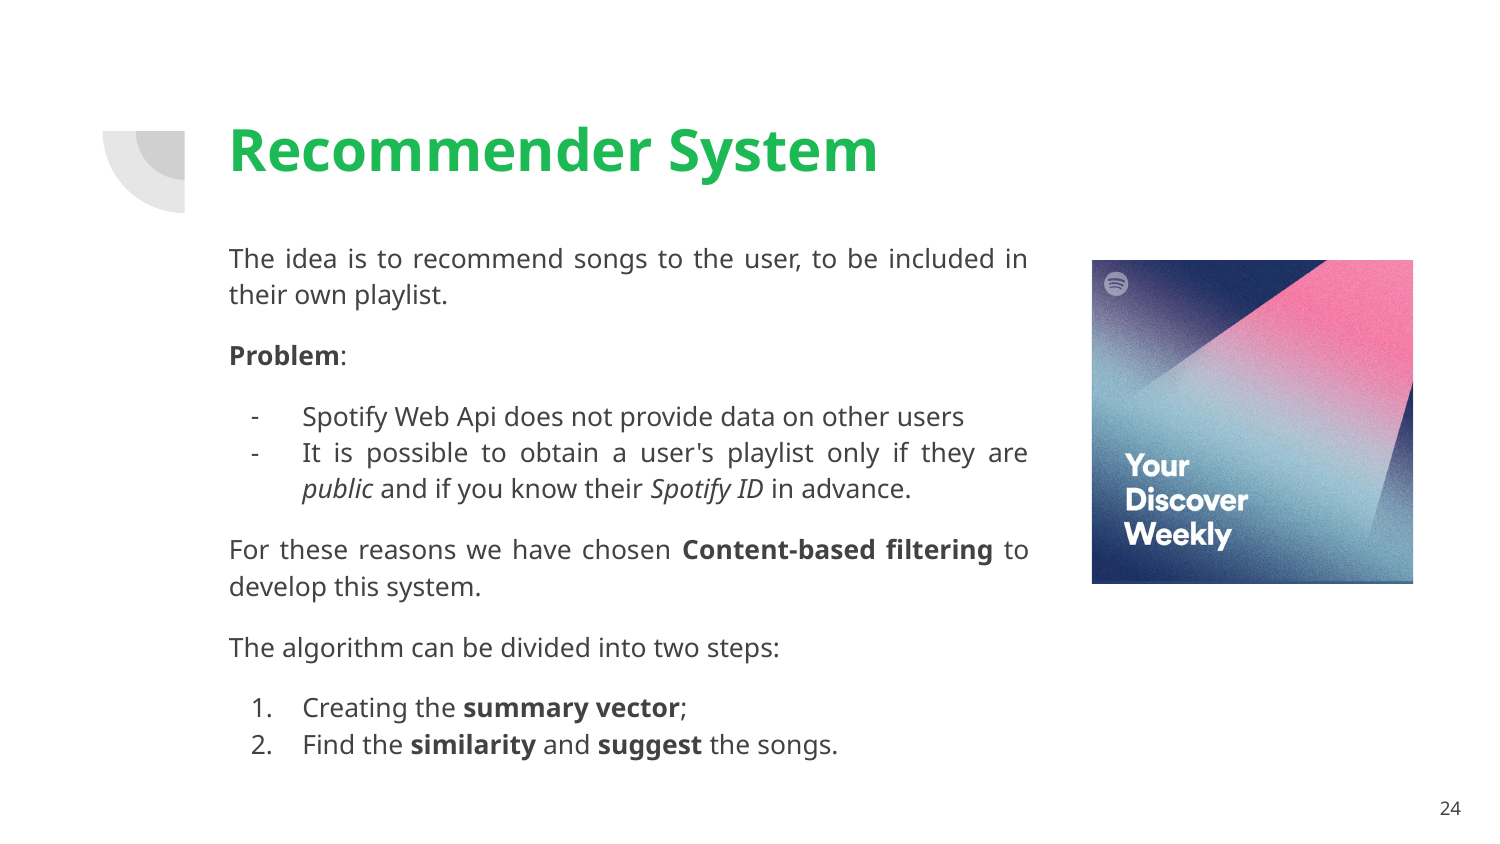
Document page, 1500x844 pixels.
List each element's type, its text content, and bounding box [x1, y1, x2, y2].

picture [1091, 260, 1414, 584]
list The idea is to recommend songs to the user, to be included in their own playlist. Problem: Spotify Web Api does not provide data on other users It is possible to obtain a user's playlist only if they are public and if you know their Spotify ID in advance. For these reasons we have chosen Content-based filtering to develop this system. The algorithm can be divided into two steps: Creating the summary vector; Find the similarity and suggest the songs. [213, 222, 1045, 778]
slide_number <number> [1386, 777, 1477, 842]
title Recommender System [213, 98, 1387, 217]
